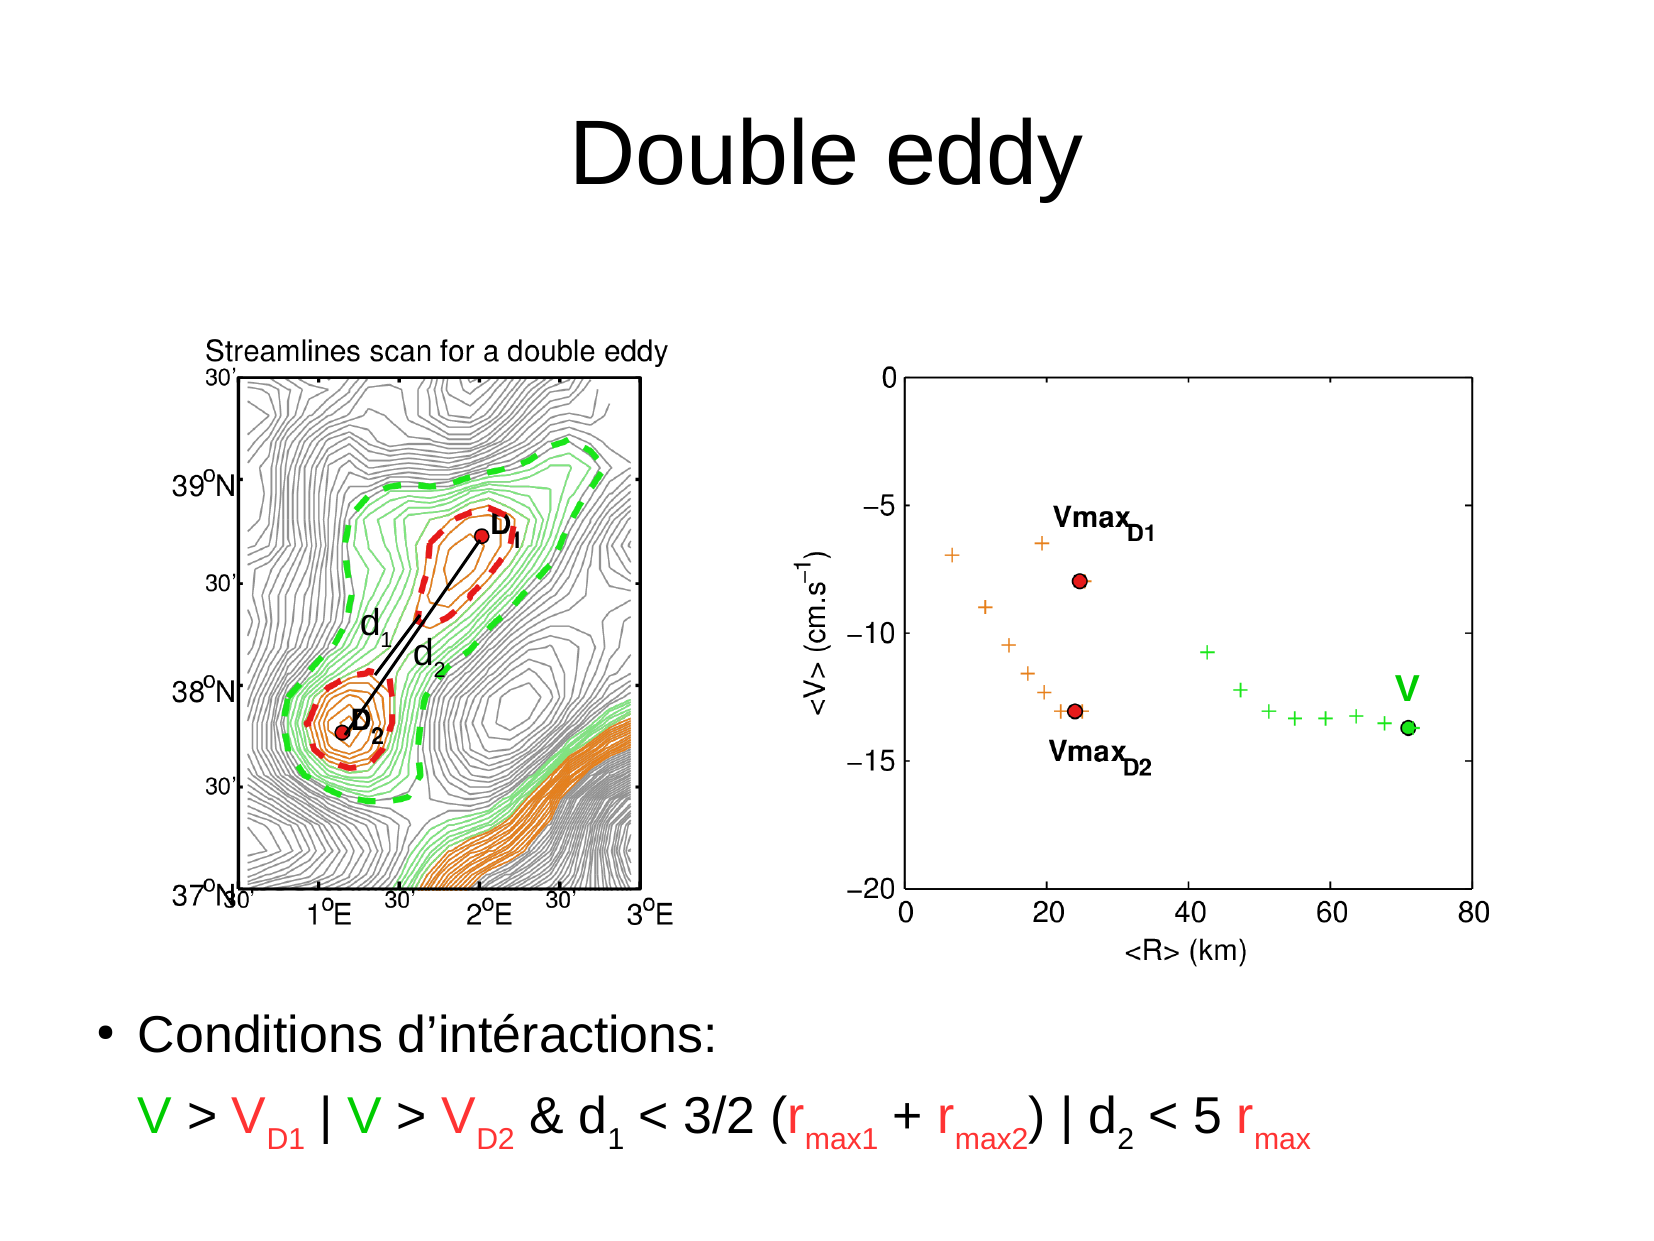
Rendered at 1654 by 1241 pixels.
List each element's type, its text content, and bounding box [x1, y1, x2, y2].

list Conditions d’intéractions: V > VD1 | V > VD2 & d1 < 3/2 (rmax1 + rmax2) | d2 < 5 rmax [82, 1005, 1351, 1177]
picture [82, 330, 1571, 969]
title Double eddy [82, 49, 1571, 257]
text_box d2 [398, 623, 461, 690]
text_box d1 [345, 594, 408, 661]
text_box V [1380, 660, 1435, 717]
